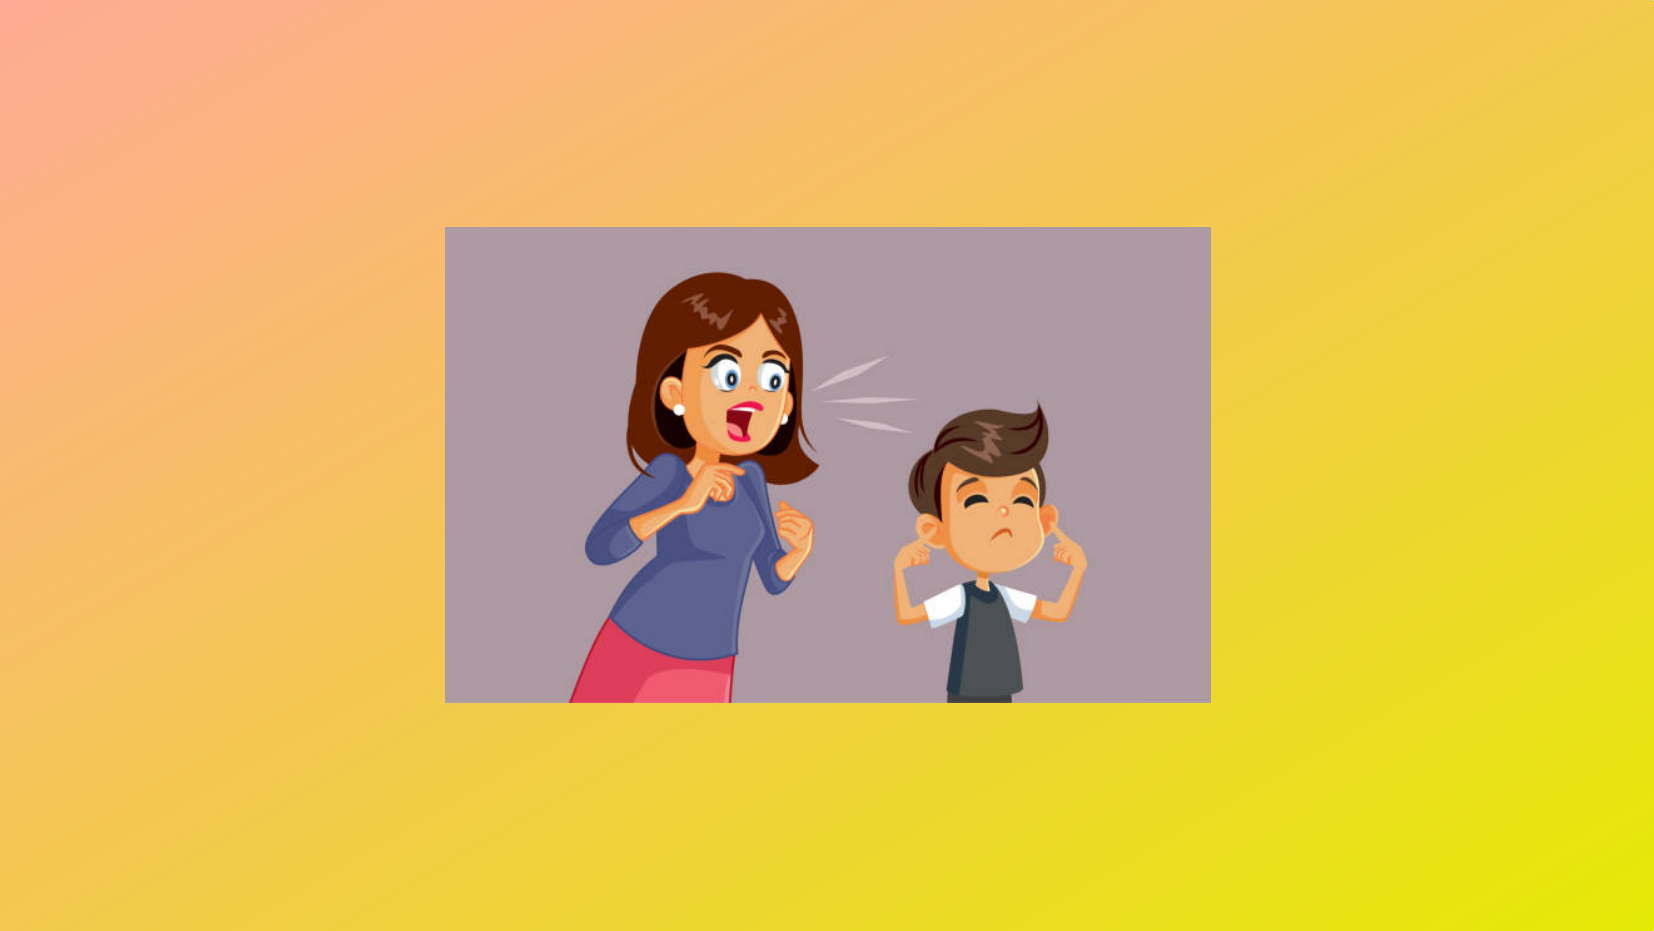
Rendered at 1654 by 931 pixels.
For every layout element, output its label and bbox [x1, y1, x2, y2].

picture [445, 227, 1211, 703]
